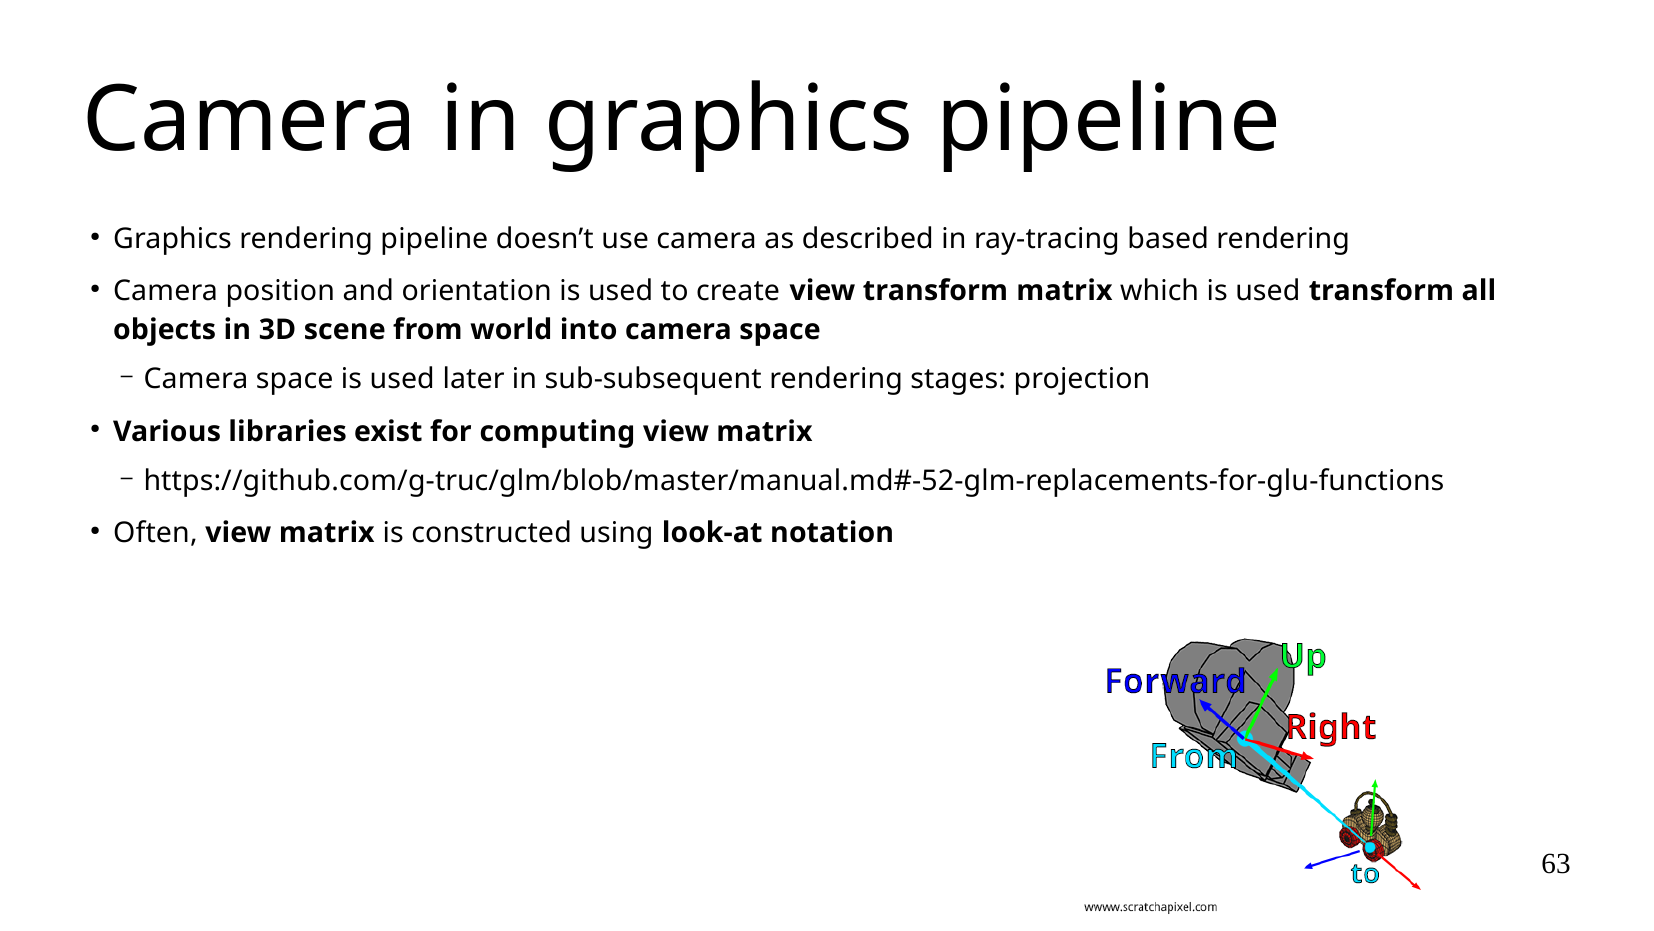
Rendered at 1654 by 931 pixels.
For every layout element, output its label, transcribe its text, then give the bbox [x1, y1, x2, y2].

title Camera in graphics pipeline [82, 37, 1571, 193]
list Graphics rendering pipeline doesn’t use camera as described in ray-tracing based rendering Camera position and orientation is used to create view transform matrix which is used transform all objects in 3D scene from world into camera space Camera space is used later in sub-subsequent rendering stages: projection Various libraries exist for computing view matrix https://github.com/g-truc/glm/blob/master/manual.md#-52-glm-replacements-for-glu-functions Often, view matrix is constructed using look-at notation [82, 217, 1571, 556]
picture [1081, 596, 1456, 916]
